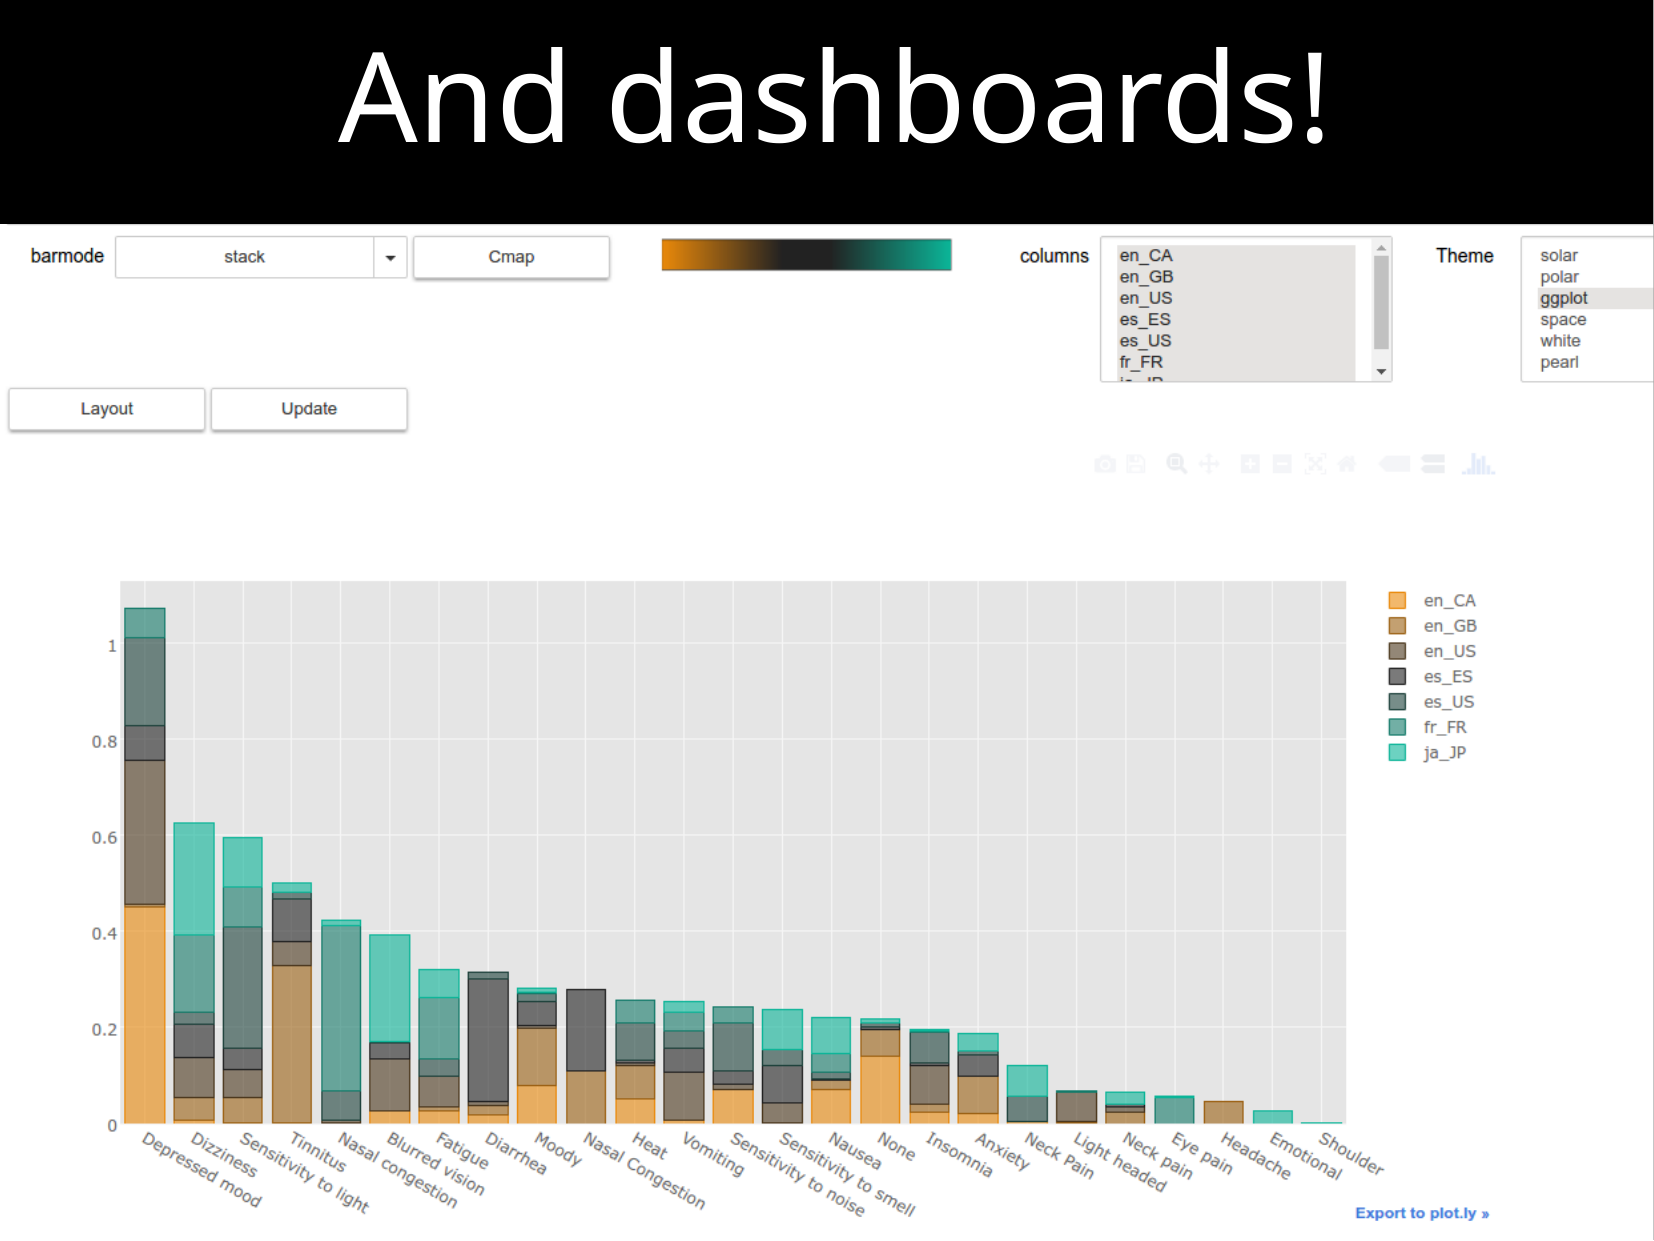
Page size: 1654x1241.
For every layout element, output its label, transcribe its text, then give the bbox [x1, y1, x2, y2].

title And dashboards! [165, 17, 1508, 171]
picture [0, 224, 1654, 1241]
